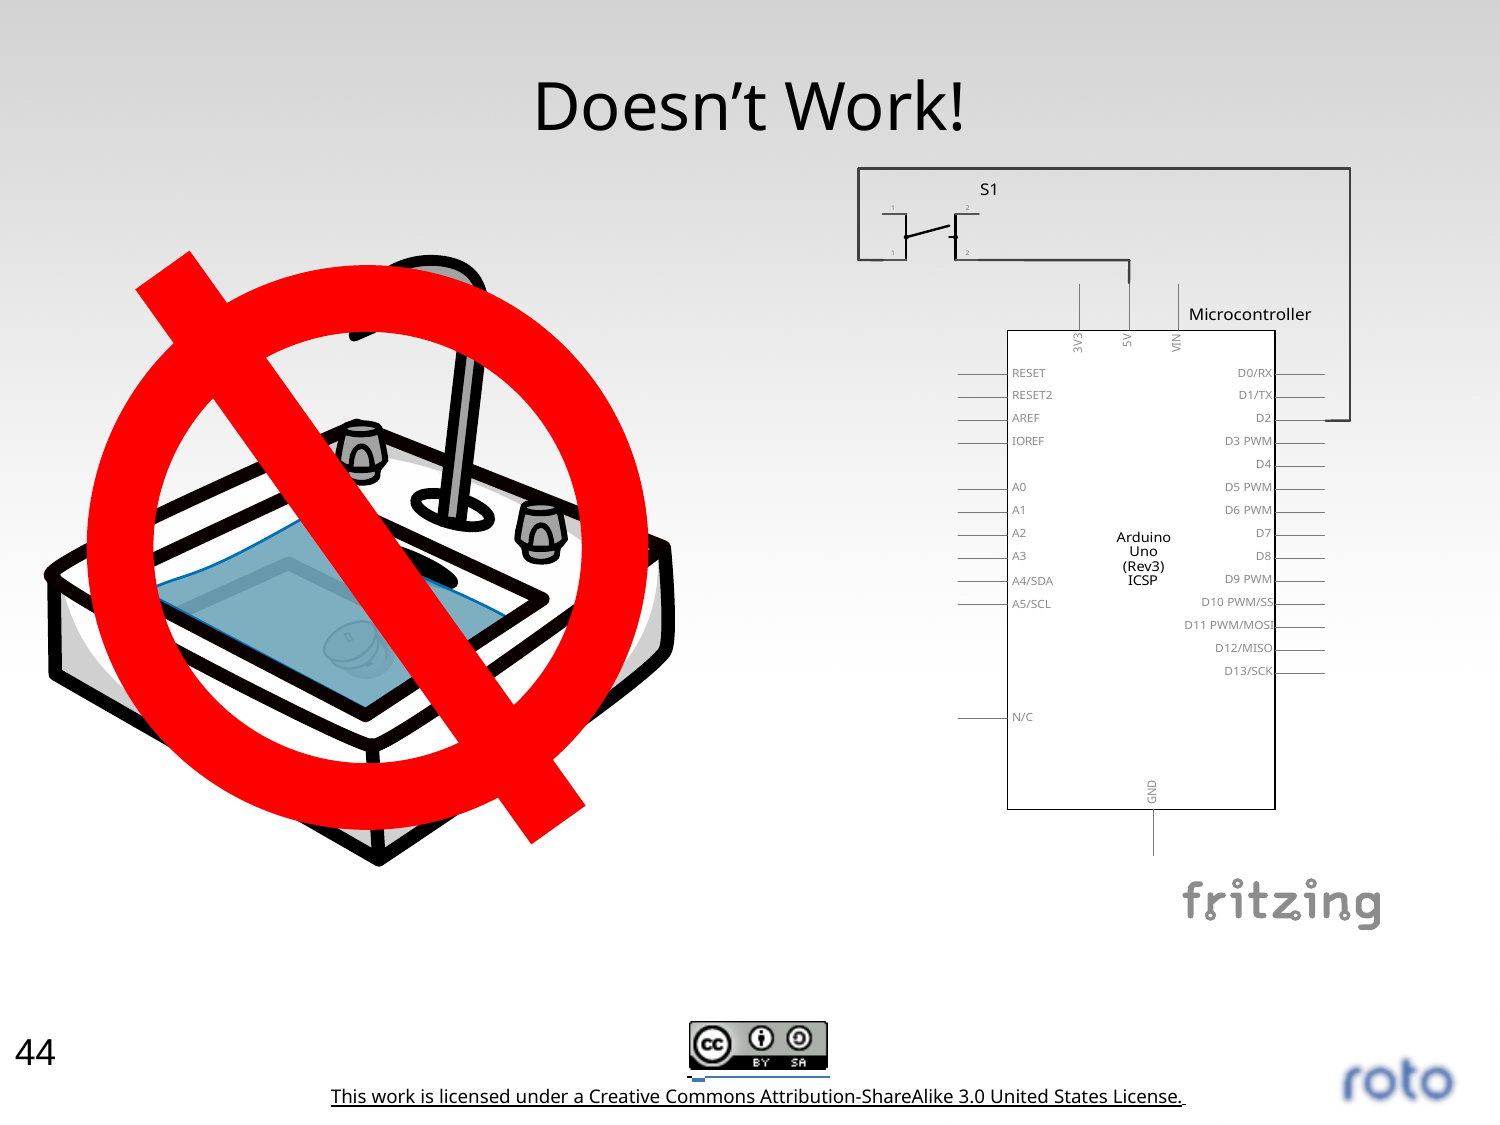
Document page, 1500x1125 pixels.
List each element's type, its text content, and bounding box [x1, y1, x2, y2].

picture [0, 0, 1500, 1125]
title Doesn’t Work! [112, 49, 1388, 238]
